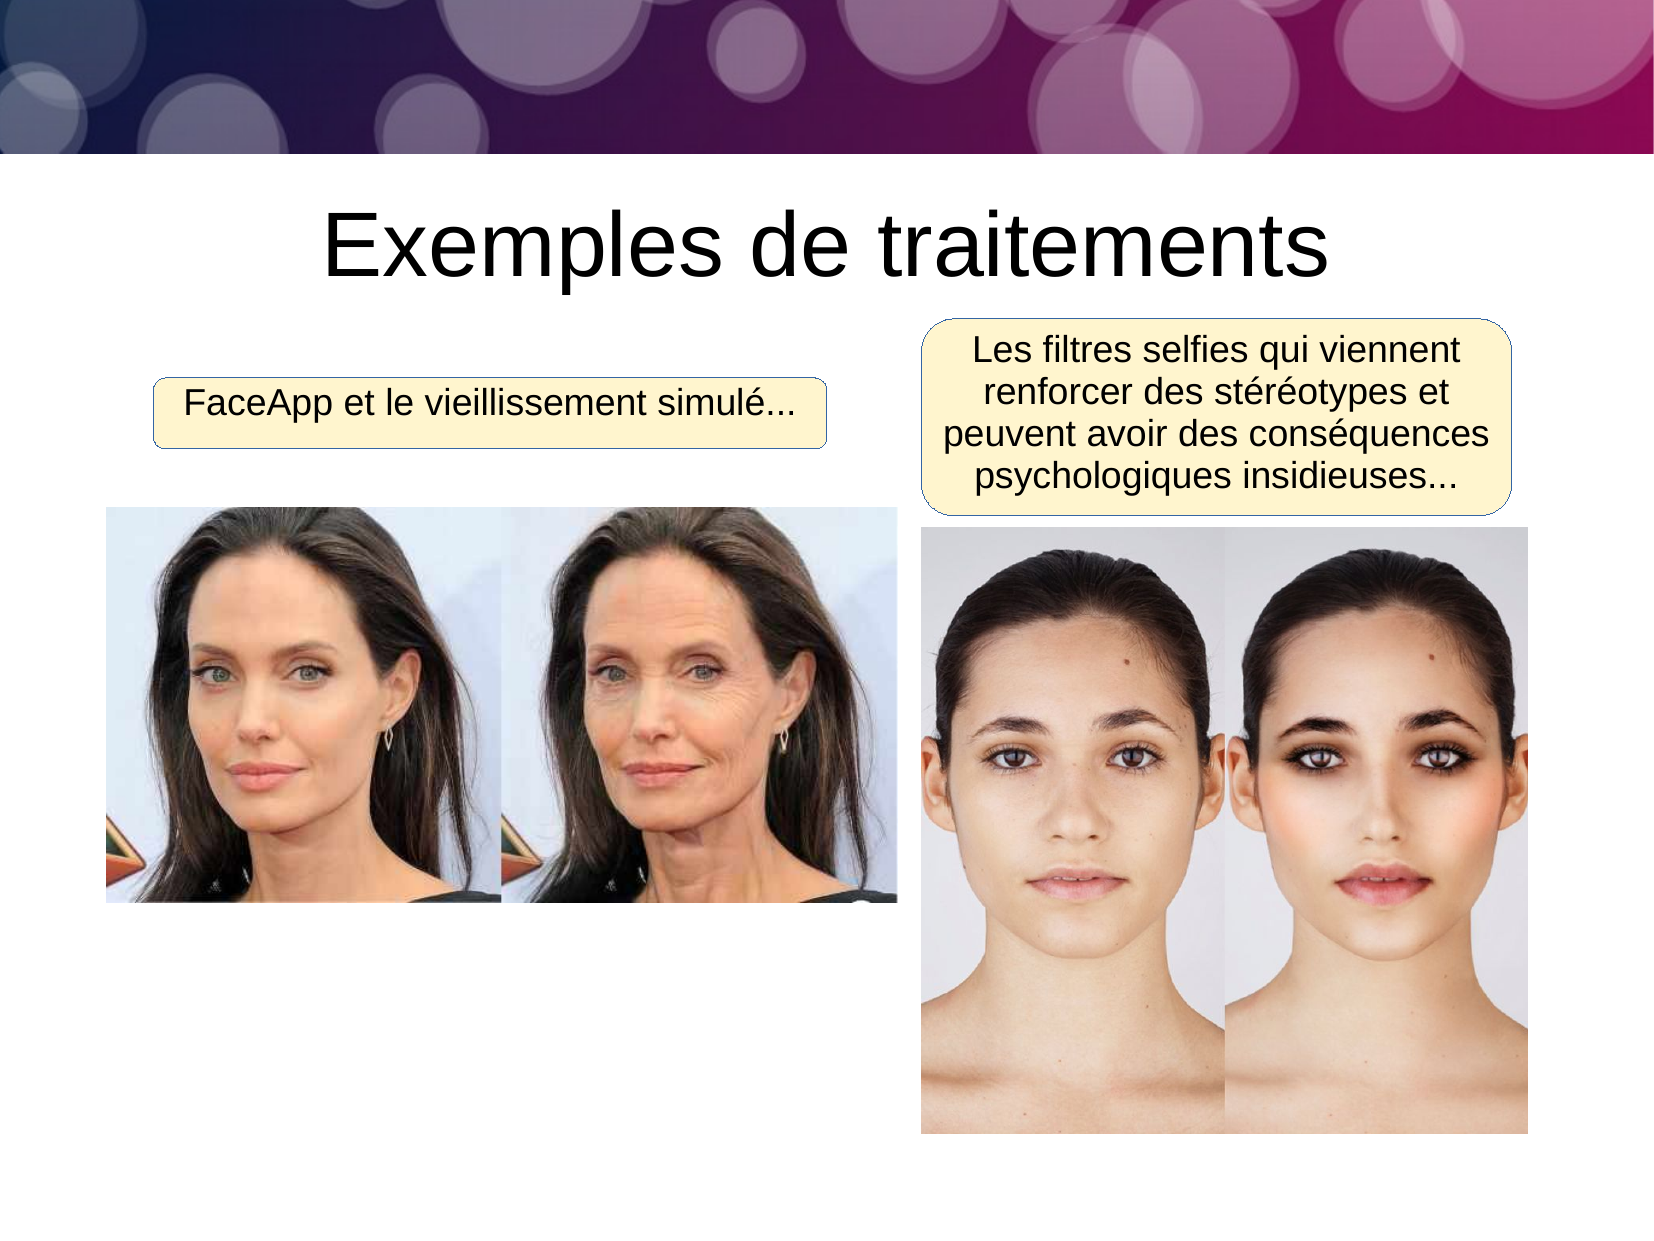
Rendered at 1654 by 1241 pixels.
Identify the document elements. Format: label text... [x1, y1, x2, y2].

text_box FaceApp et le vieillissement simulé... [153, 377, 827, 449]
picture [106, 507, 898, 903]
picture [921, 527, 1528, 1134]
title Exemples de traitements [82, 159, 1571, 331]
text_box Les filtres selfies qui viennent renforcer des stéréotypes et peuvent avoir des conséquences psychologiques insidieuses... [921, 318, 1512, 516]
picture [0, 0, 1654, 154]
